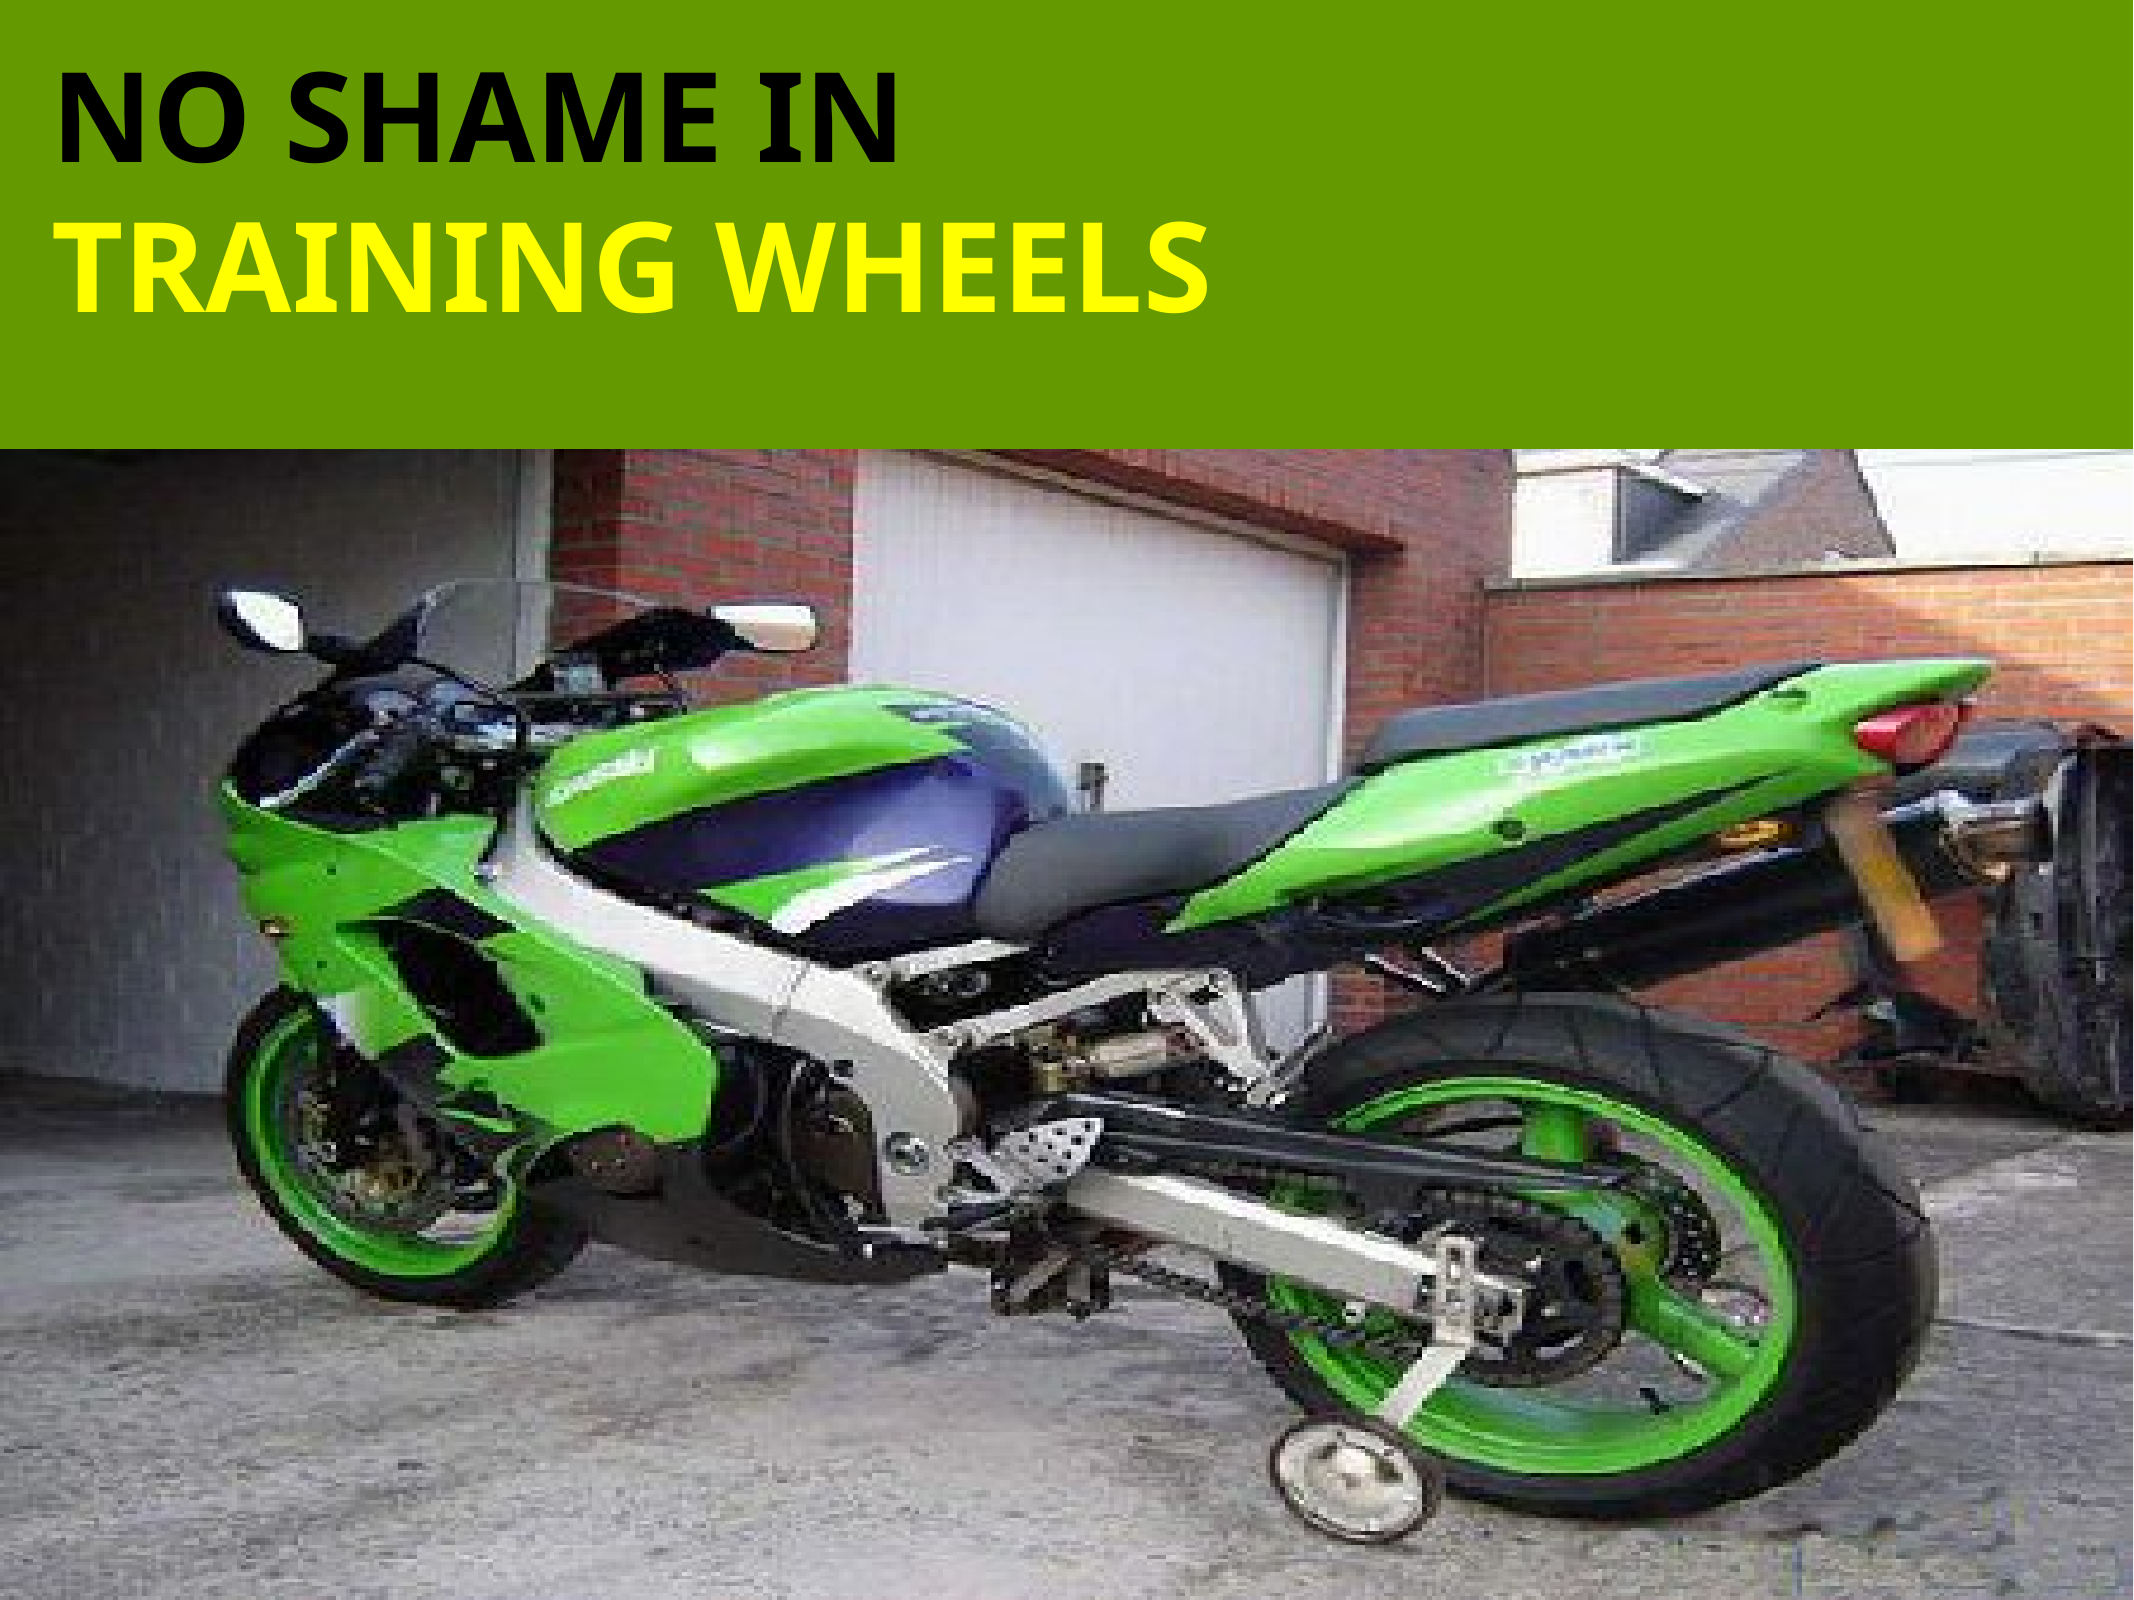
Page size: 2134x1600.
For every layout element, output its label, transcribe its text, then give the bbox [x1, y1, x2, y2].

text_box NO SHAME IN TRAINING WHEELS [41, 37, 2063, 413]
picture [0, 449, 2134, 1600]
